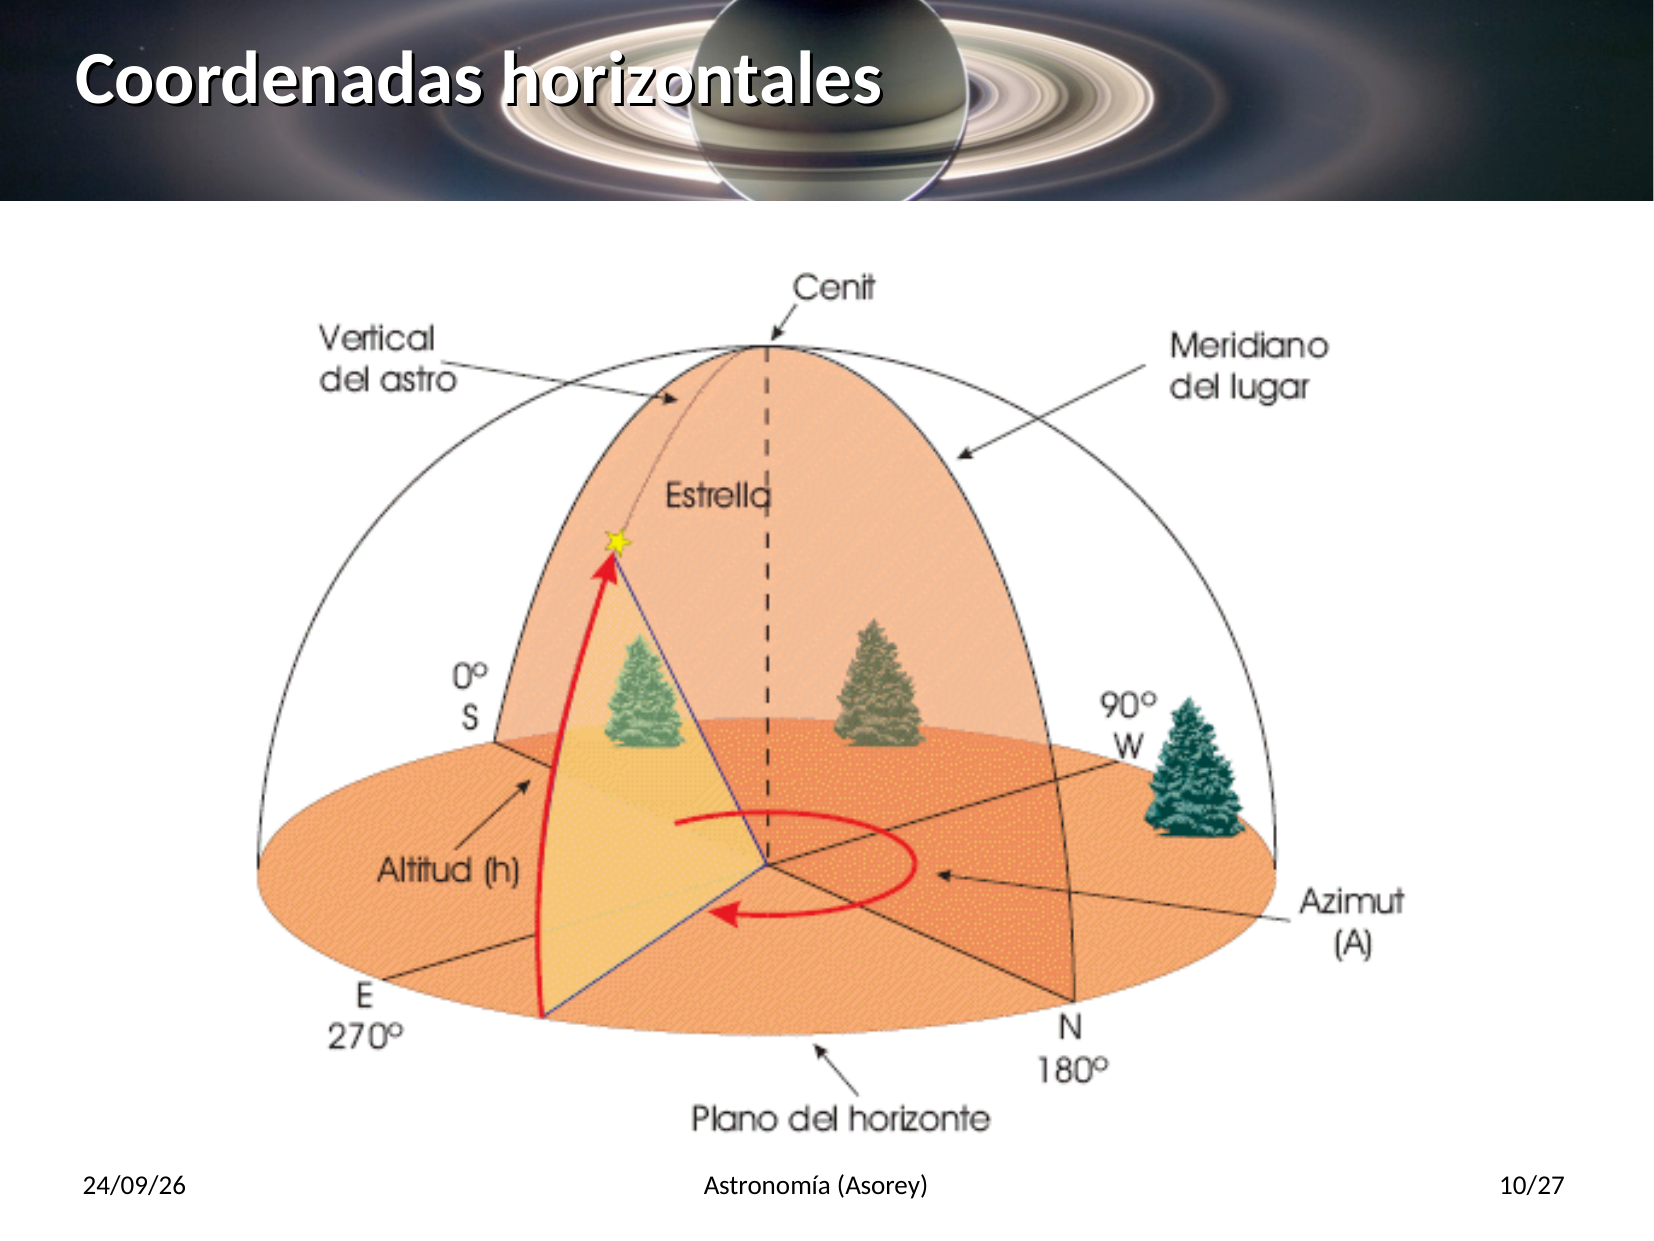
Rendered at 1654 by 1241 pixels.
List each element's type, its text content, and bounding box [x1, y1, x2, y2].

picture [0, 0, 1654, 201]
title Coordenadas horizontales [75, 19, 1564, 151]
picture [236, 254, 1417, 1171]
